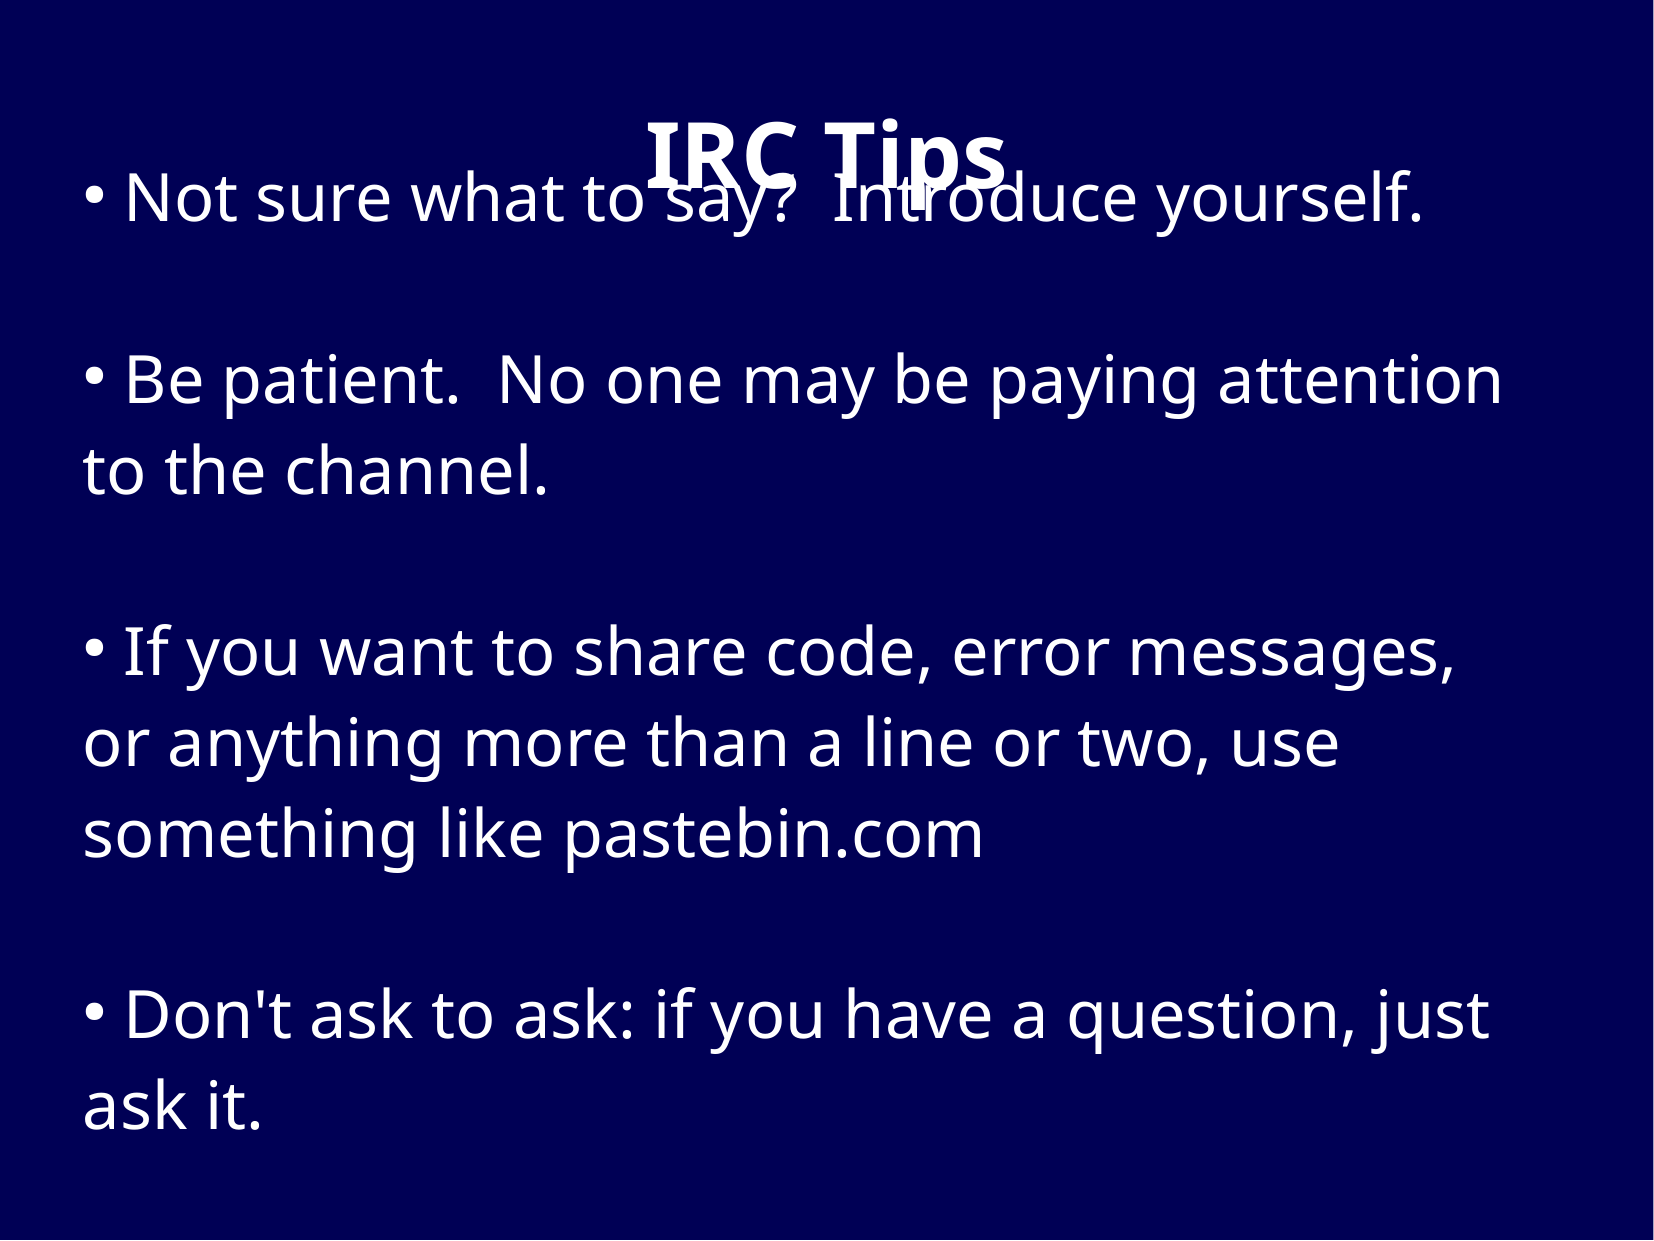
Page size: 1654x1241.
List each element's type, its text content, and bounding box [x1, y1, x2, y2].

title IRC Tips [82, 49, 1571, 257]
subtitle Not sure what to say? Introduce yourself. Be patient. No one may be paying attention to the channel. If you want to share code, error messages, or anything more than a line or two, use something like pastebin.com Don't ask to ask: if you have a question, just ask it. [82, 238, 1538, 1061]
